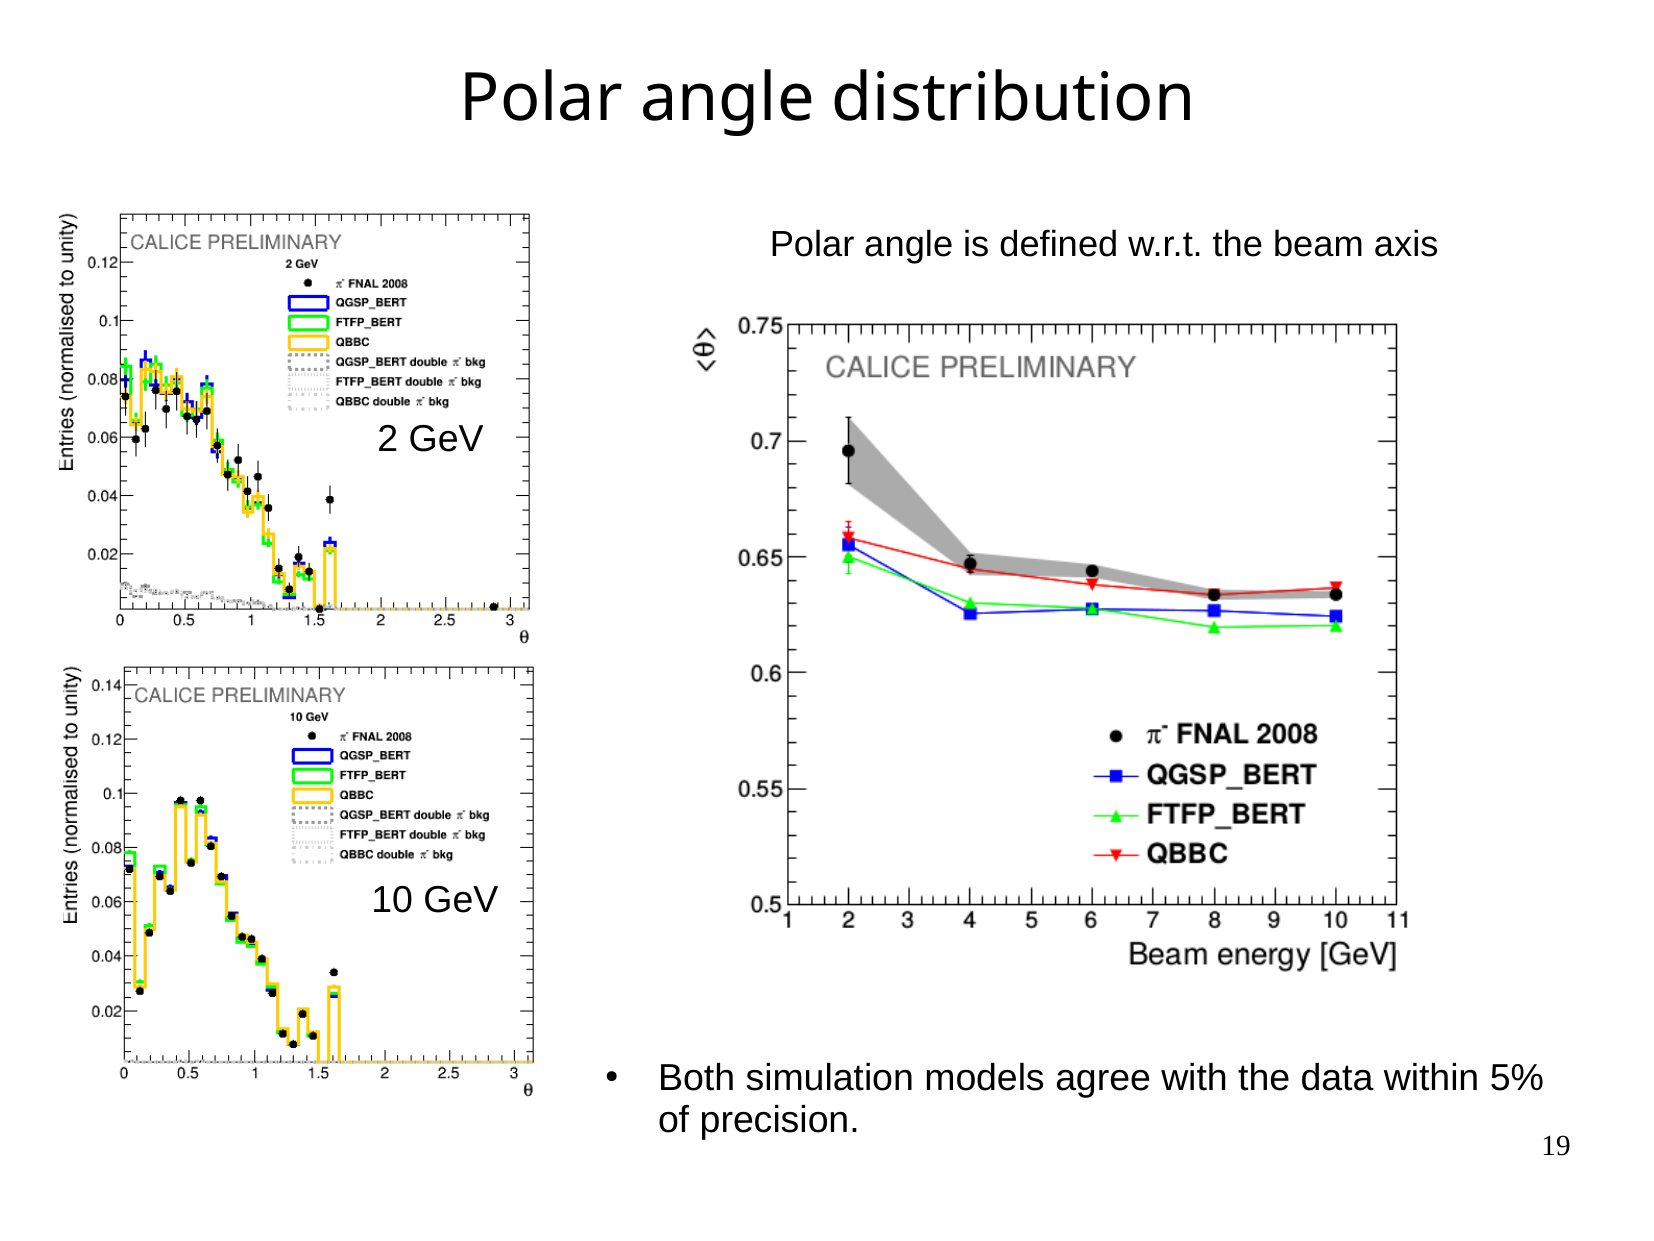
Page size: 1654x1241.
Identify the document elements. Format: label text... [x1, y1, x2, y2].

text_box 10 GeV [356, 870, 514, 928]
text_box 2 GeV [362, 410, 499, 468]
title Polar angle distribution [85, 52, 1571, 138]
list Polar angle is defined w.r.t. the beam axis [701, 223, 1453, 269]
list Both simulation models agree with the data within 5% of precision. [587, 1056, 1571, 1216]
picture [59, 168, 548, 1109]
picture [677, 245, 1469, 976]
